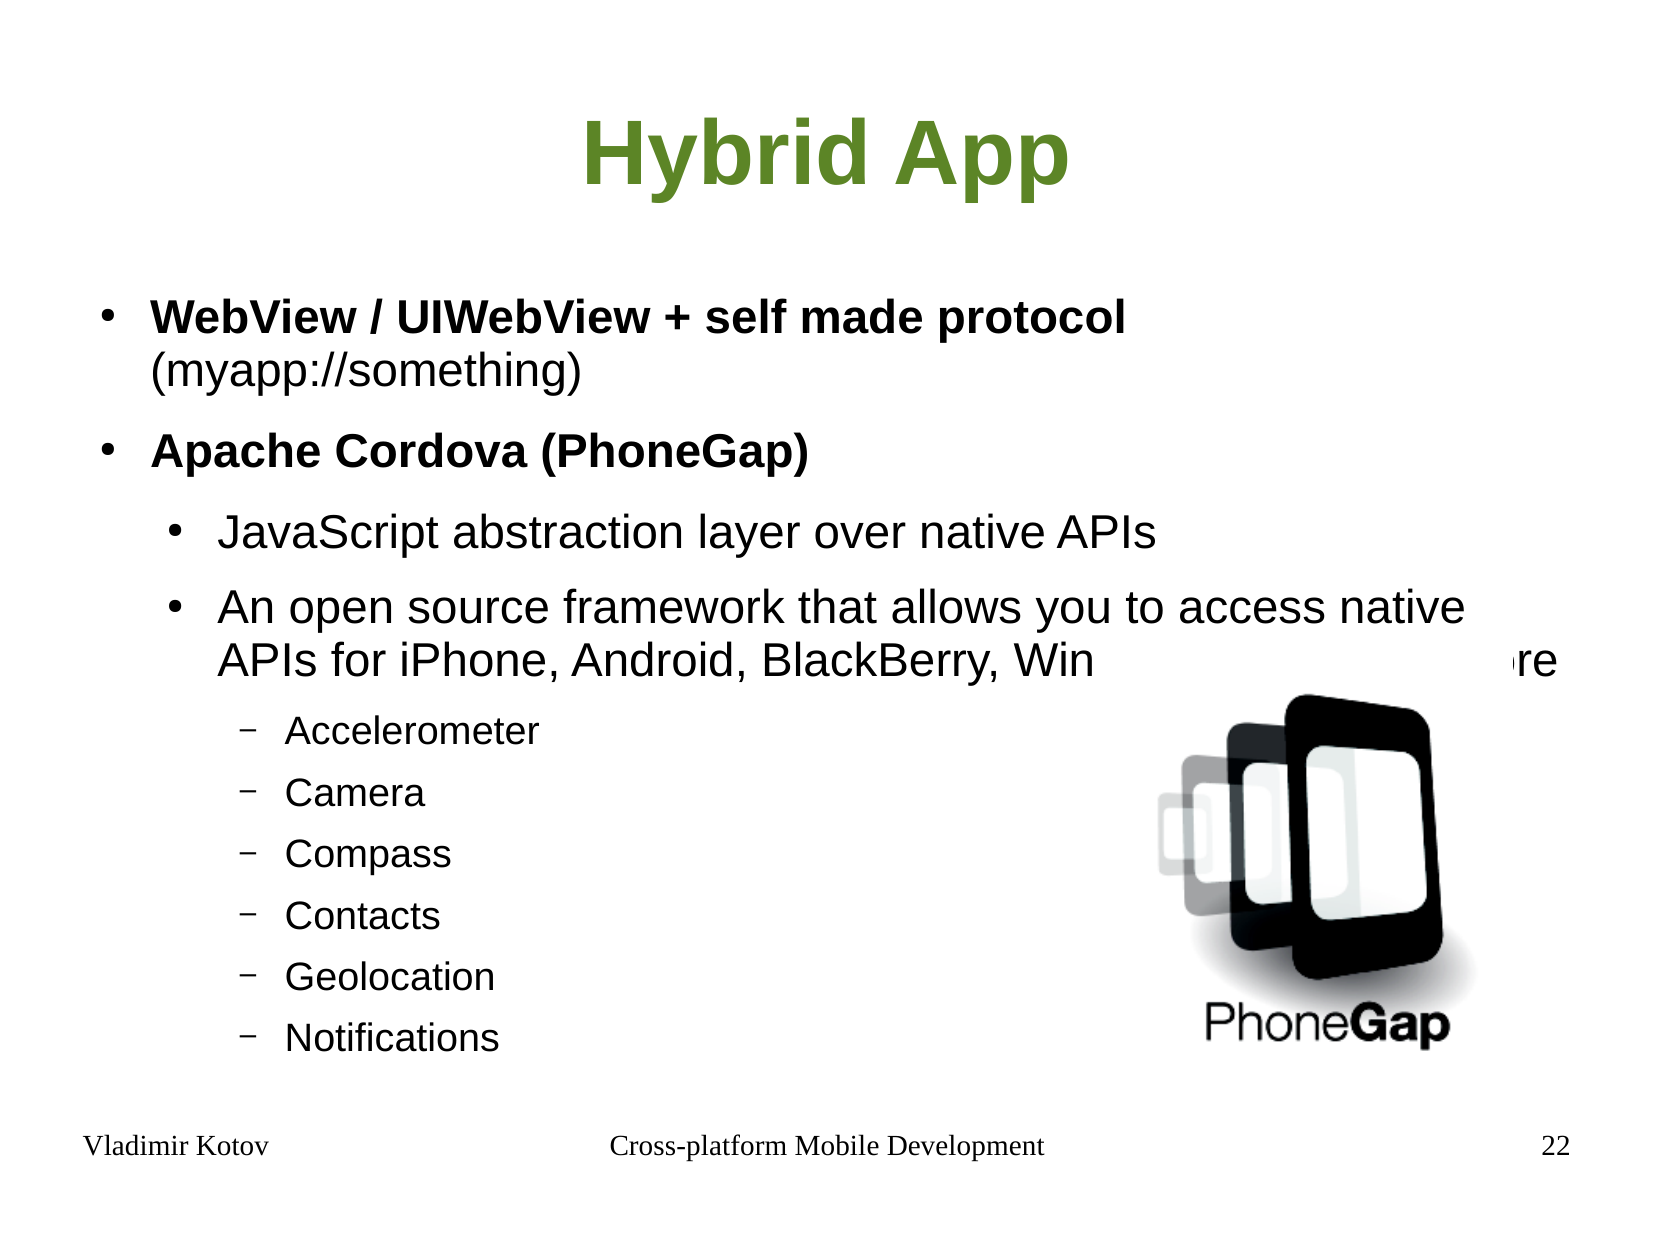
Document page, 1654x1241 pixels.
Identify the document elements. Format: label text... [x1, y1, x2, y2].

title Hybrid App [82, 49, 1571, 257]
list WebView / UIWebView + self made protocol (myapp://something) Apache Cordova (PhoneGap) JavaScript abstraction layer over native APIs An open source framework that allows you to access native APIs for iPhone, Android, BlackBerry, Windows Phone 7 + more Accelerometer Camera Compass Contacts Geolocation Notifications [82, 290, 1571, 1109]
picture [1097, 627, 1513, 1090]
